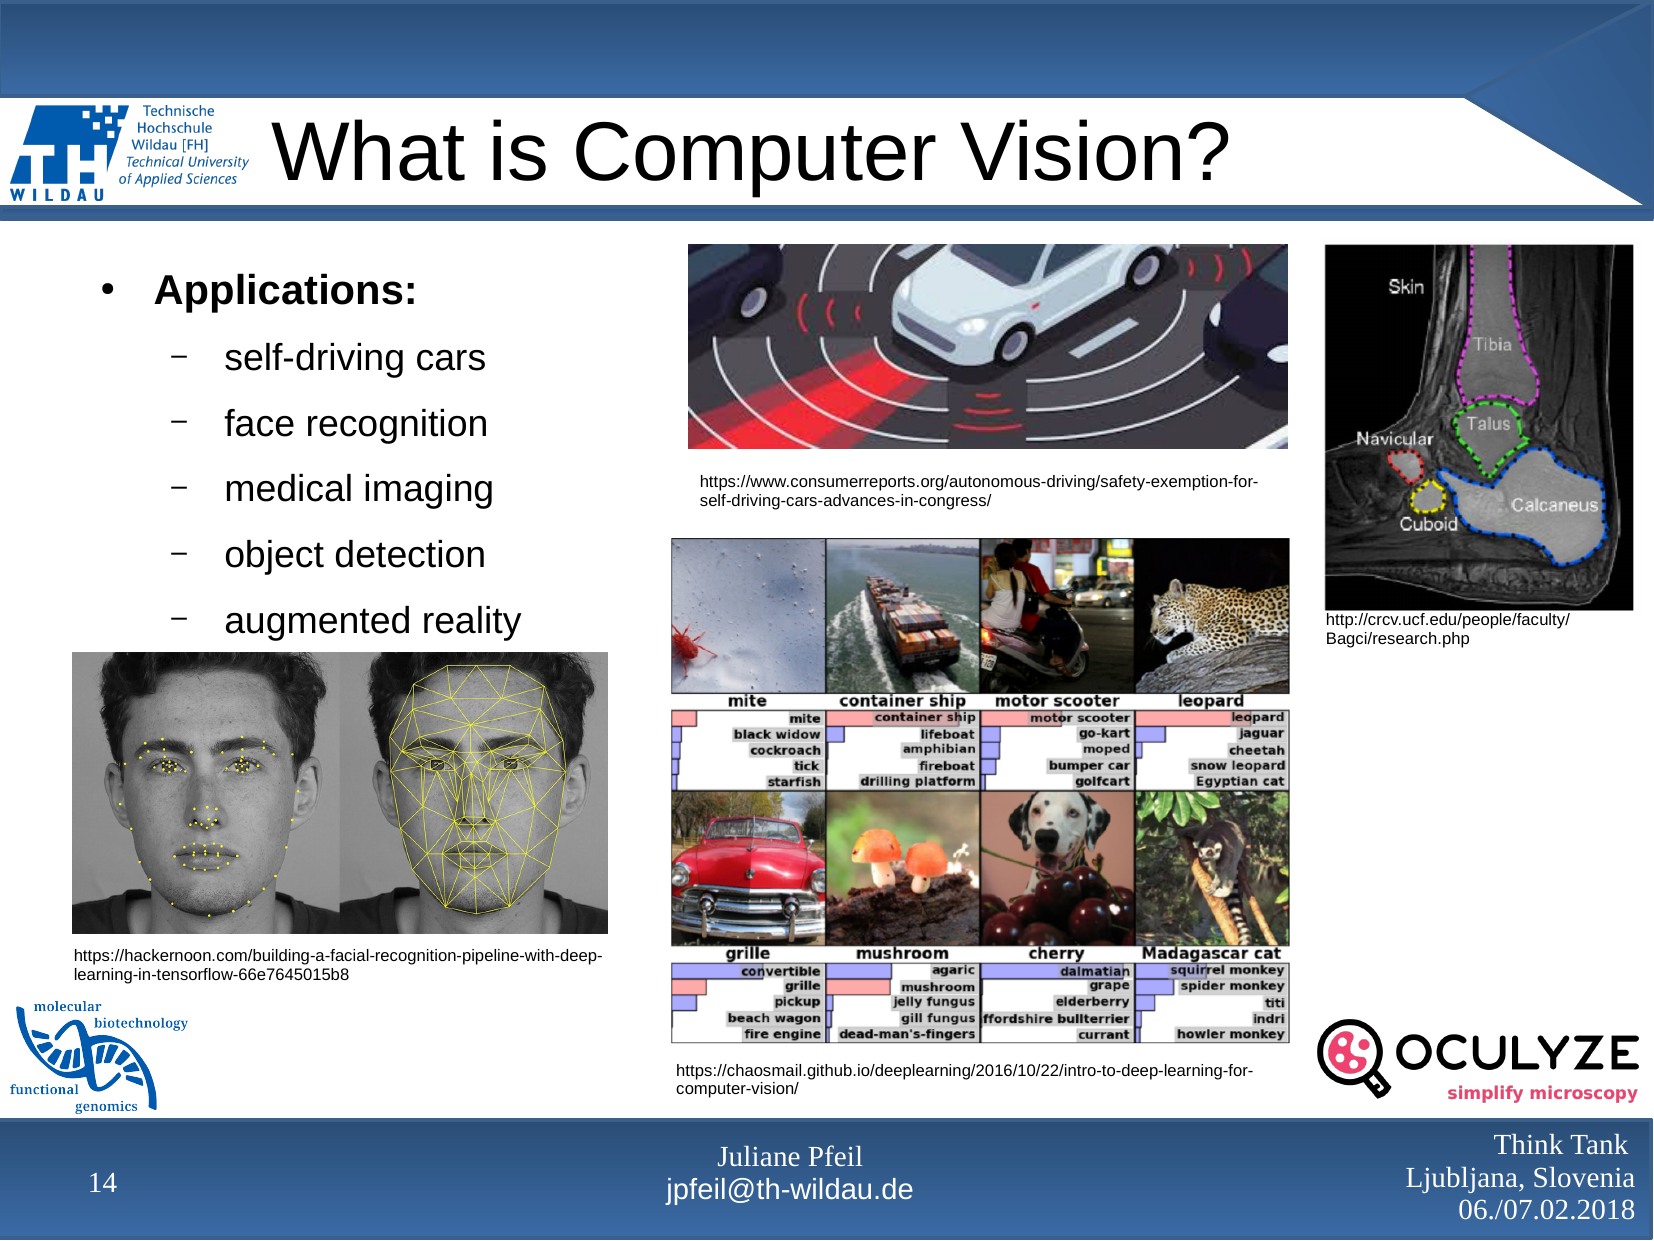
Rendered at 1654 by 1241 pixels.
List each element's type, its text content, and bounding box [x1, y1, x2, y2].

picture [1322, 236, 1641, 616]
text_box https://www.consumerreports.org/autonomous-driving/safety-exemption-for-self-driving-cars-advances-in-congress/ [685, 465, 1288, 518]
picture [10, 1001, 188, 1114]
picture [667, 531, 1295, 1047]
picture [10, 105, 249, 201]
picture [72, 652, 608, 934]
list Applications: self-driving cars face recognition medical imaging object detection augmented reality [82, 266, 1571, 986]
text_box https://hackernoon.com/building-a-facial-recognition-pipeline-with-deep-learning-in-tensorflow-66e7645015b8 [59, 938, 666, 992]
text_box http://crcv.ucf.edu/people/faculty/Bagci/research.php [1311, 602, 1630, 660]
title What is Computer Vision? [271, 95, 1466, 207]
text_box https://chaosmail.github.io/deeplearning/2016/10/22/intro-to-deep-learning-for-computer-vision/ [661, 1053, 1288, 1111]
picture [688, 244, 1288, 449]
picture [1315, 1017, 1642, 1108]
